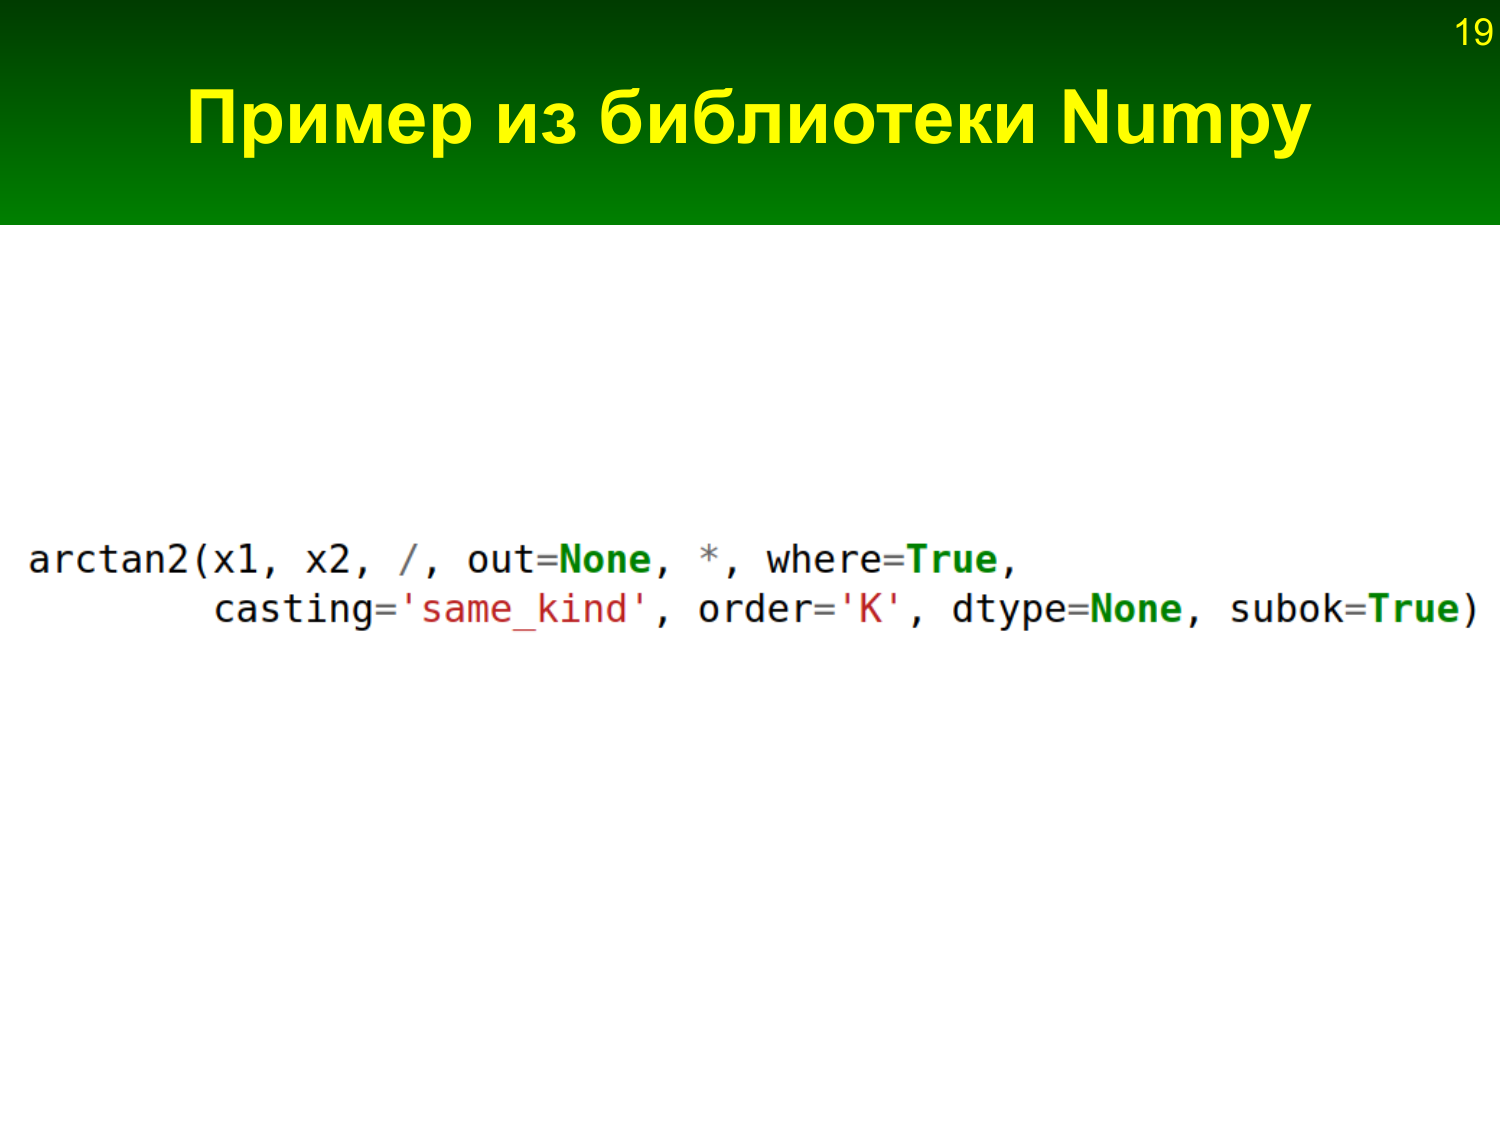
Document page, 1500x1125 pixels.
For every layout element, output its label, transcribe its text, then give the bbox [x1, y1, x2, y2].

title Пример из библиотеки Numpy [75, 11, 1426, 215]
picture [14, 525, 1486, 644]
